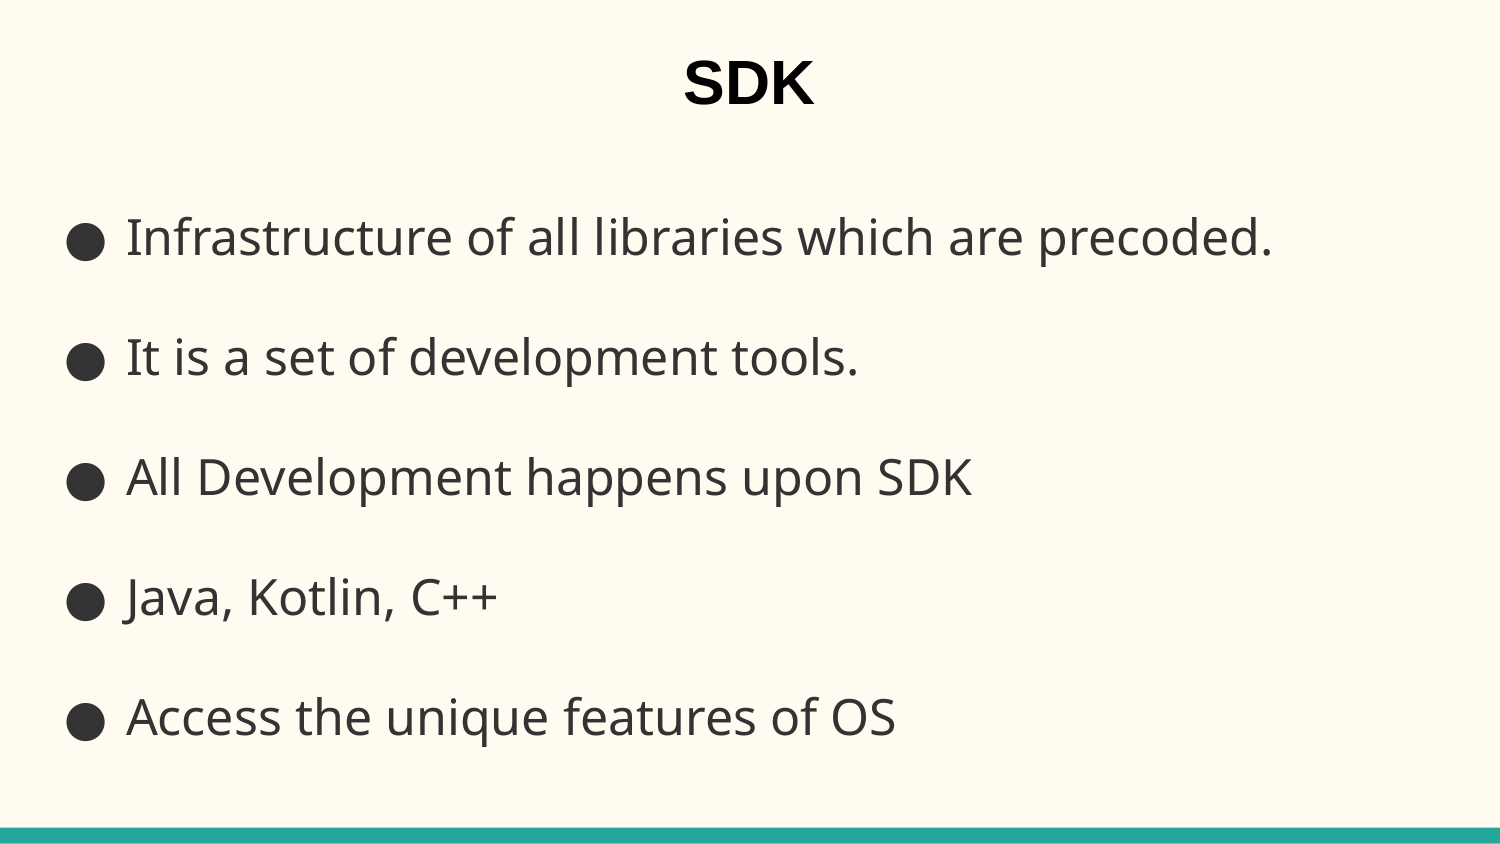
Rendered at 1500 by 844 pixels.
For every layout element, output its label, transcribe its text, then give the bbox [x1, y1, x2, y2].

list Infrastructure of all libraries which are precoded. It is a set of development tools. All Development happens upon SDK Java, Kotlin, C++ Access the unique features of OS [51, 205, 1449, 796]
title SDK [51, 36, 1449, 122]
